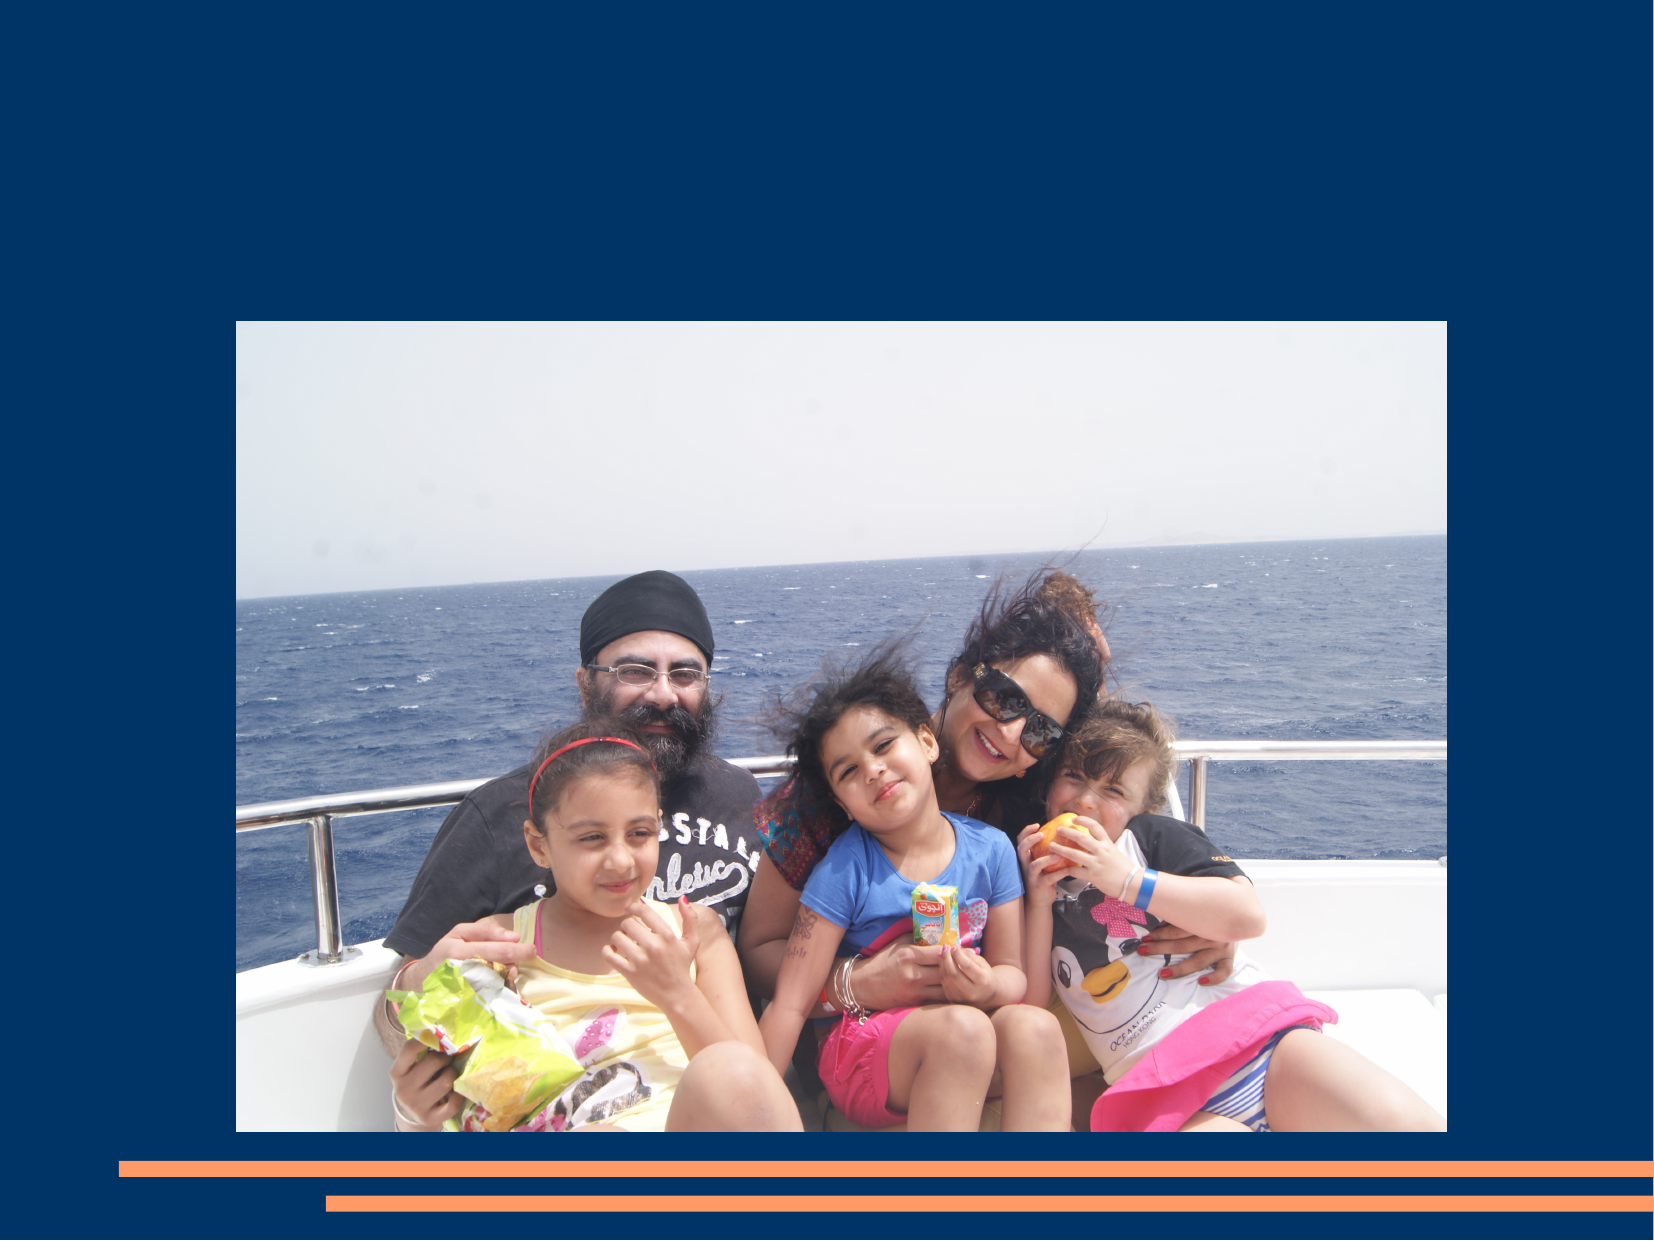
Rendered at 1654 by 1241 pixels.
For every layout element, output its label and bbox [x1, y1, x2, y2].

picture [236, 321, 1447, 1132]
